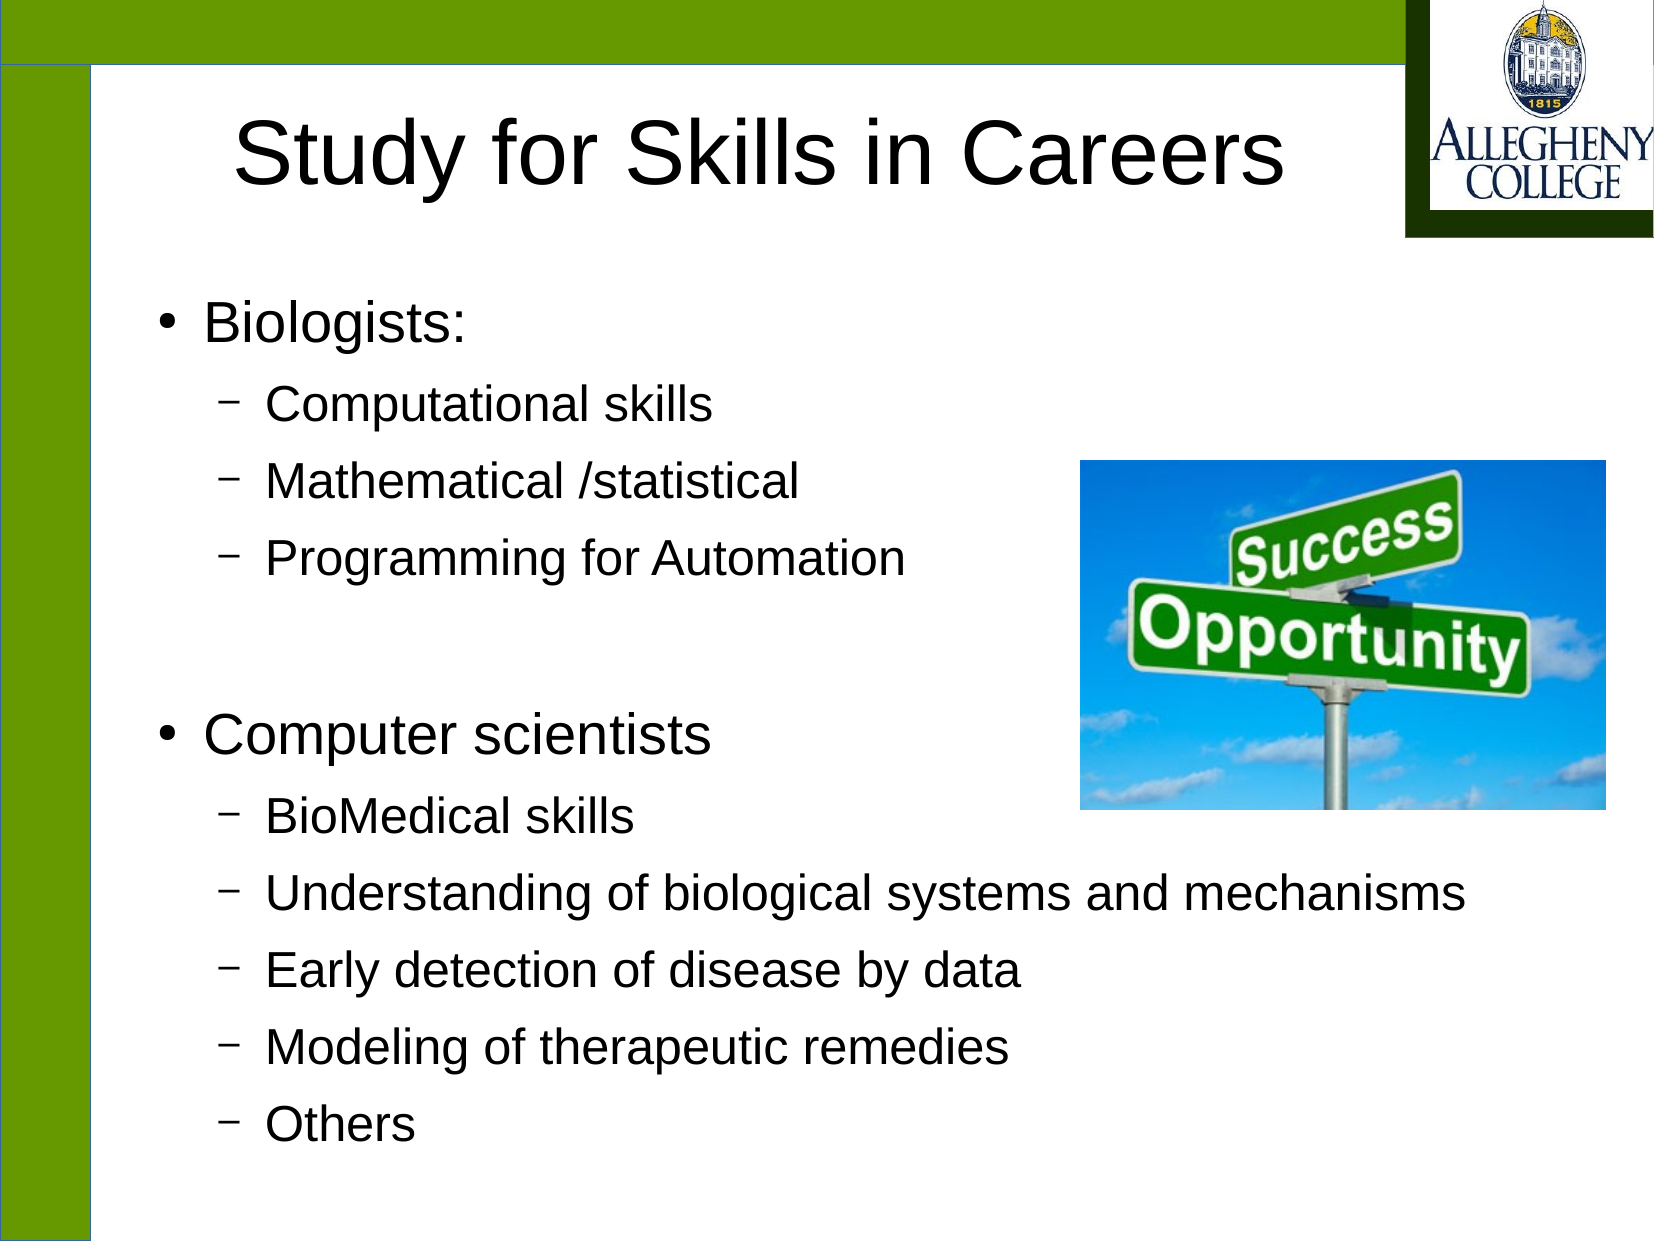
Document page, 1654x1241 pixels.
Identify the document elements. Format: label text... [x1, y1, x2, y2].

picture [1080, 460, 1606, 811]
title Study for Skills in Careers [91, 65, 1462, 257]
list Biologists: Computational skills Mathematical /statistical Programming for Automation Computer scientists BioMedical skills Understanding of biological systems and mechanisms Early detection of disease by data Modeling of therapeutic remedies Others [141, 290, 1630, 1156]
text_box [0, 0, 1654, 1241]
picture [1430, 0, 1654, 210]
picture [1141, 715, 1157, 721]
